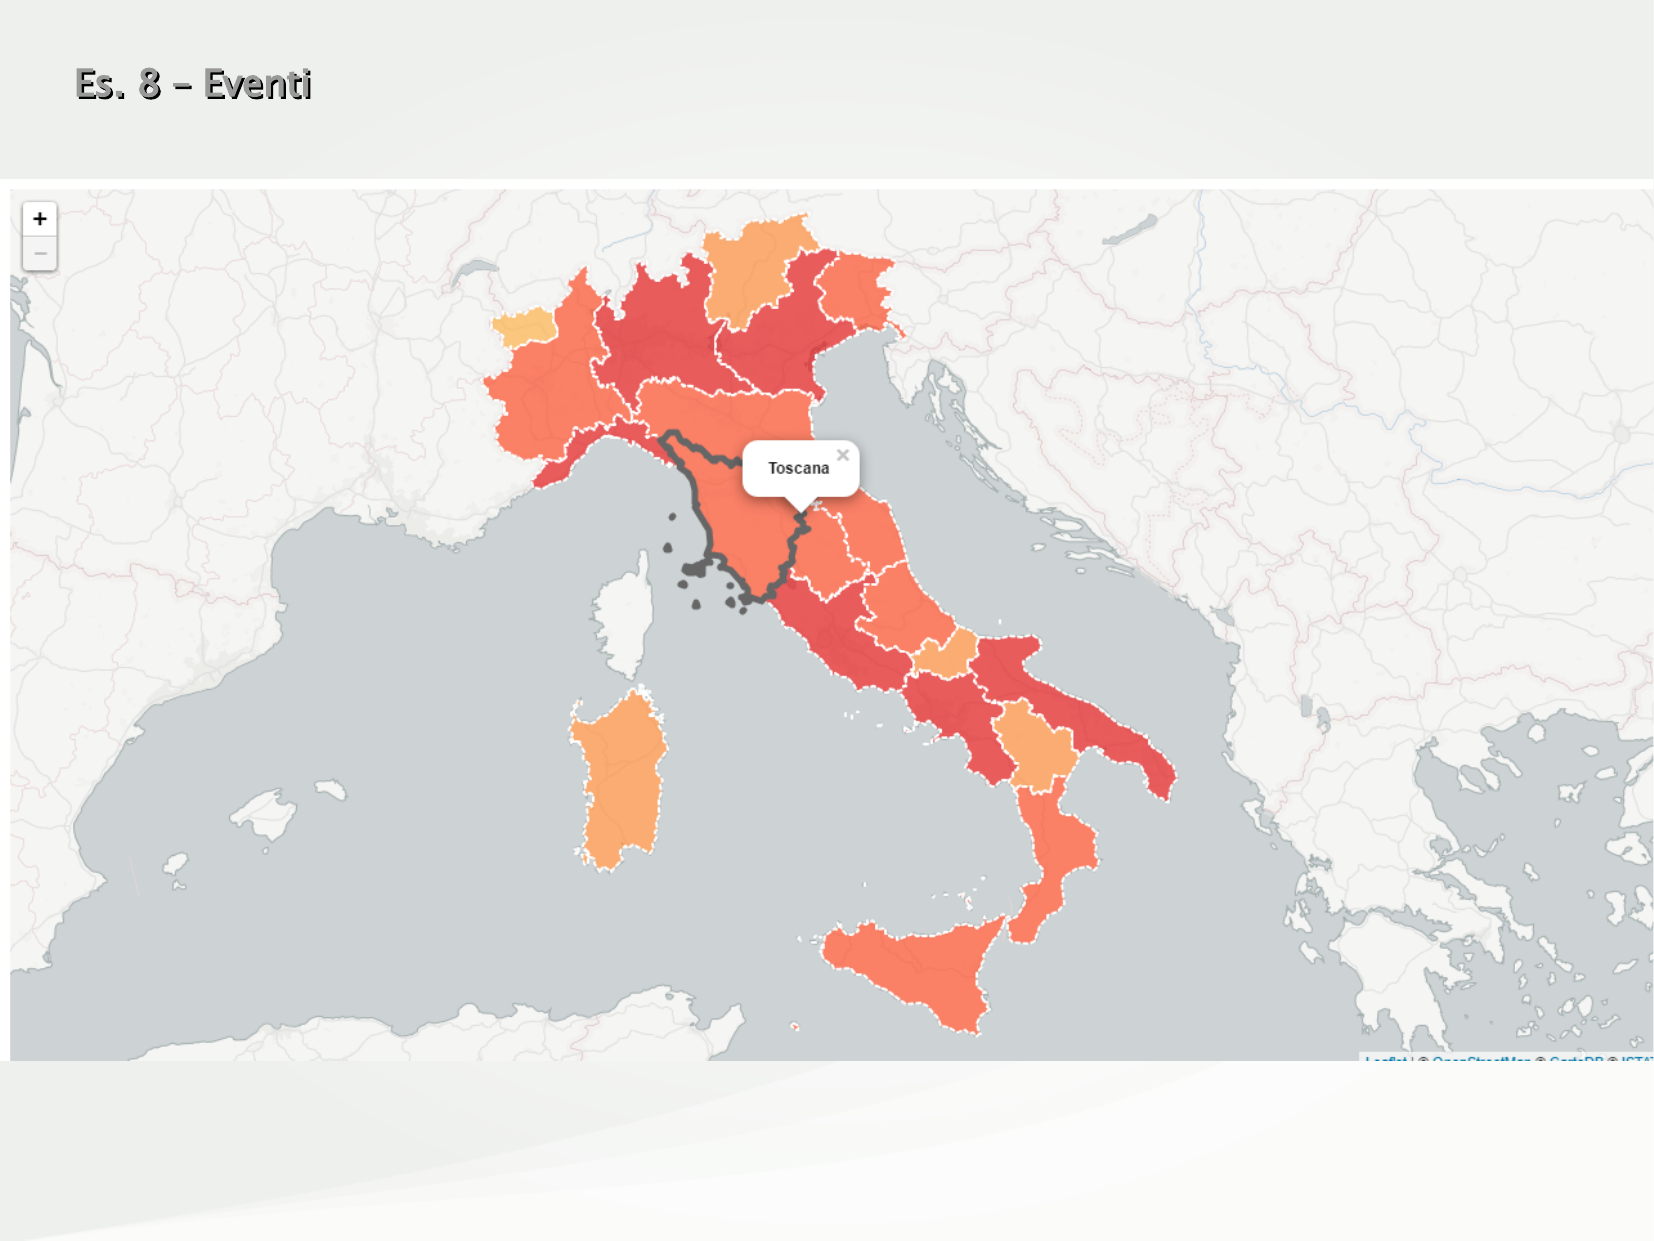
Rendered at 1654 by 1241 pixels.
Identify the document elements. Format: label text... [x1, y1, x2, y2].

picture [0, 0, 1654, 1241]
text_box Es. 8 – Eventi [59, 47, 1146, 108]
